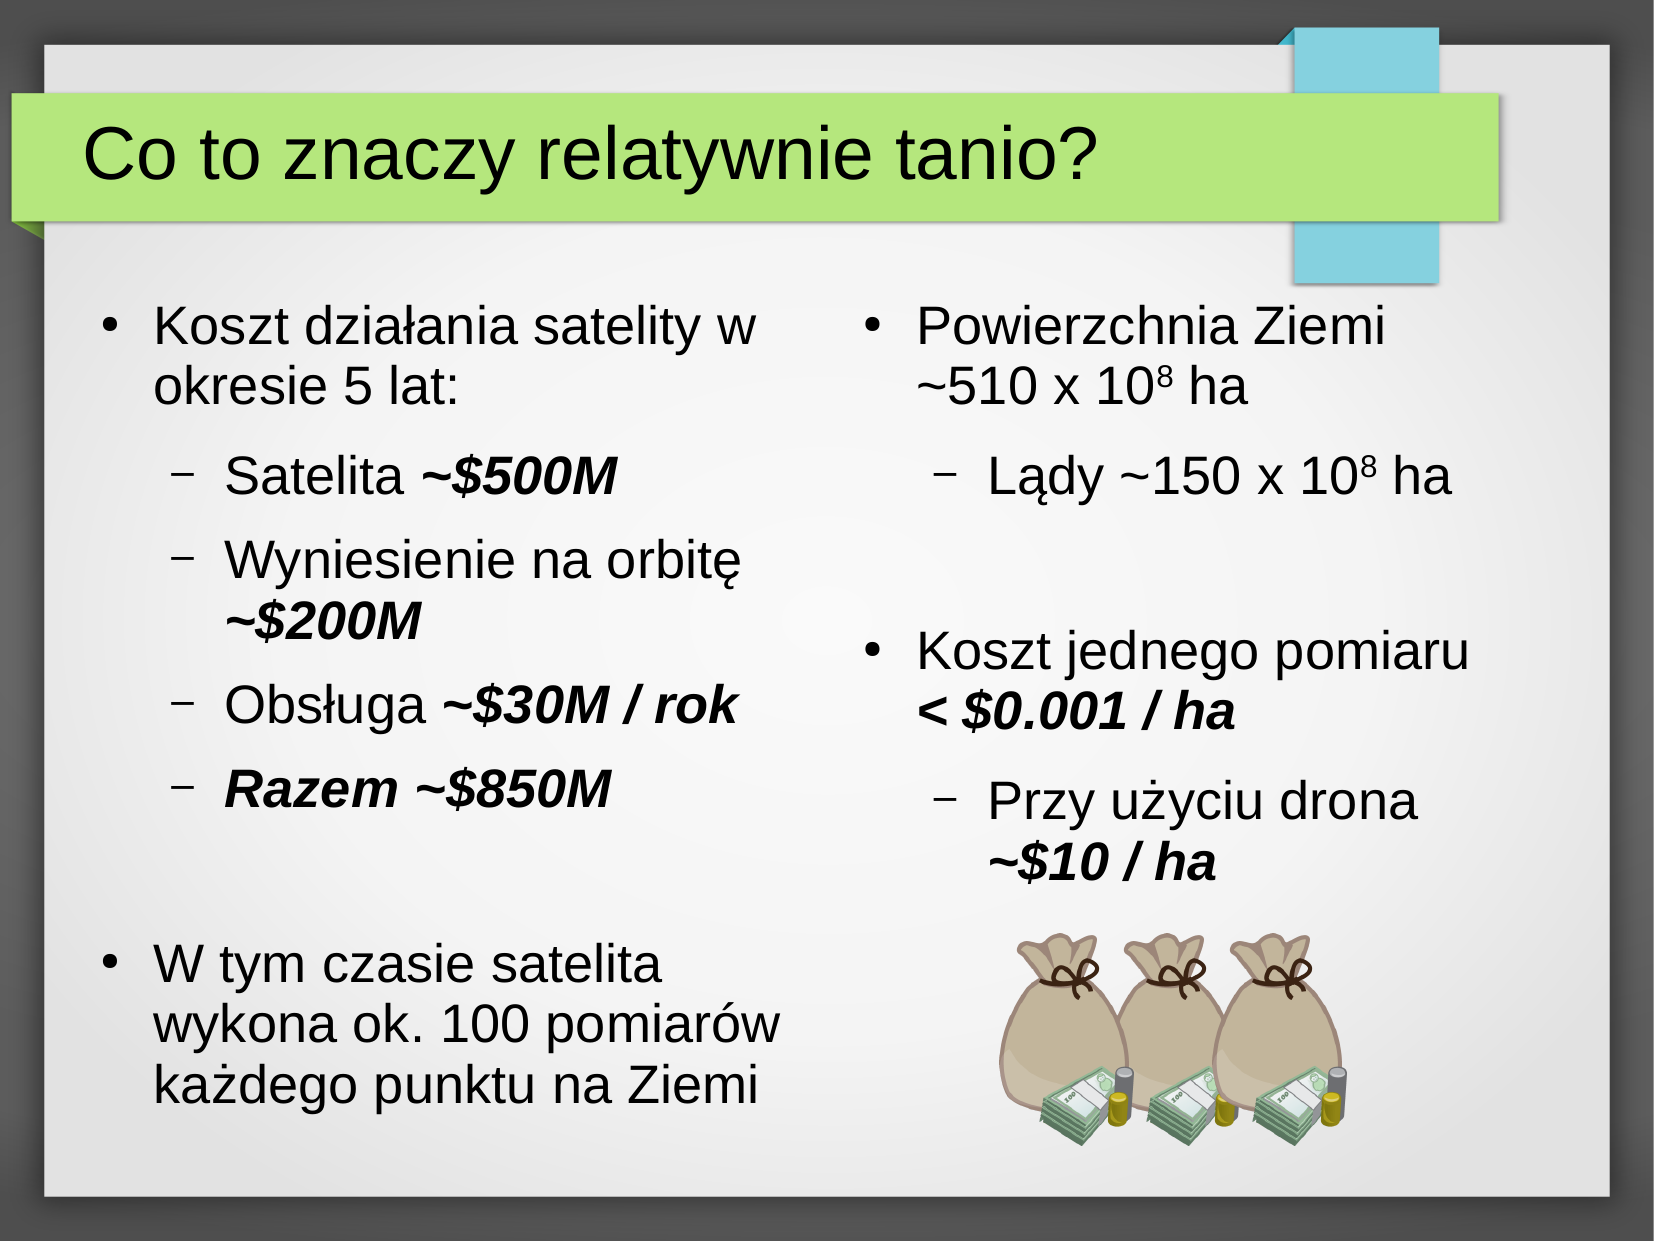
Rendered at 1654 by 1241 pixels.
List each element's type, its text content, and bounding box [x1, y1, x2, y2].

picture [0, 0, 1654, 1241]
title Co to znaczy relatywnie tanio? [82, 94, 1264, 213]
list Koszt działania satelity w okresie 5 lat: Satelita ~$500M Wyniesienie na orbitę ~$200M Obsługa ~$30M / rok Razem ~$850M W tym czasie satelita wykona ok. 100 pomiarów każdego punktu na Ziemi [82, 295, 809, 1170]
list Powierzchnia Ziemi ~510 x 108 ha Lądy ~150 x 108 ha Koszt jednego pomiaru < $0.001 / ha Przy użyciu drona ~$10 / ha [845, 295, 1572, 1146]
